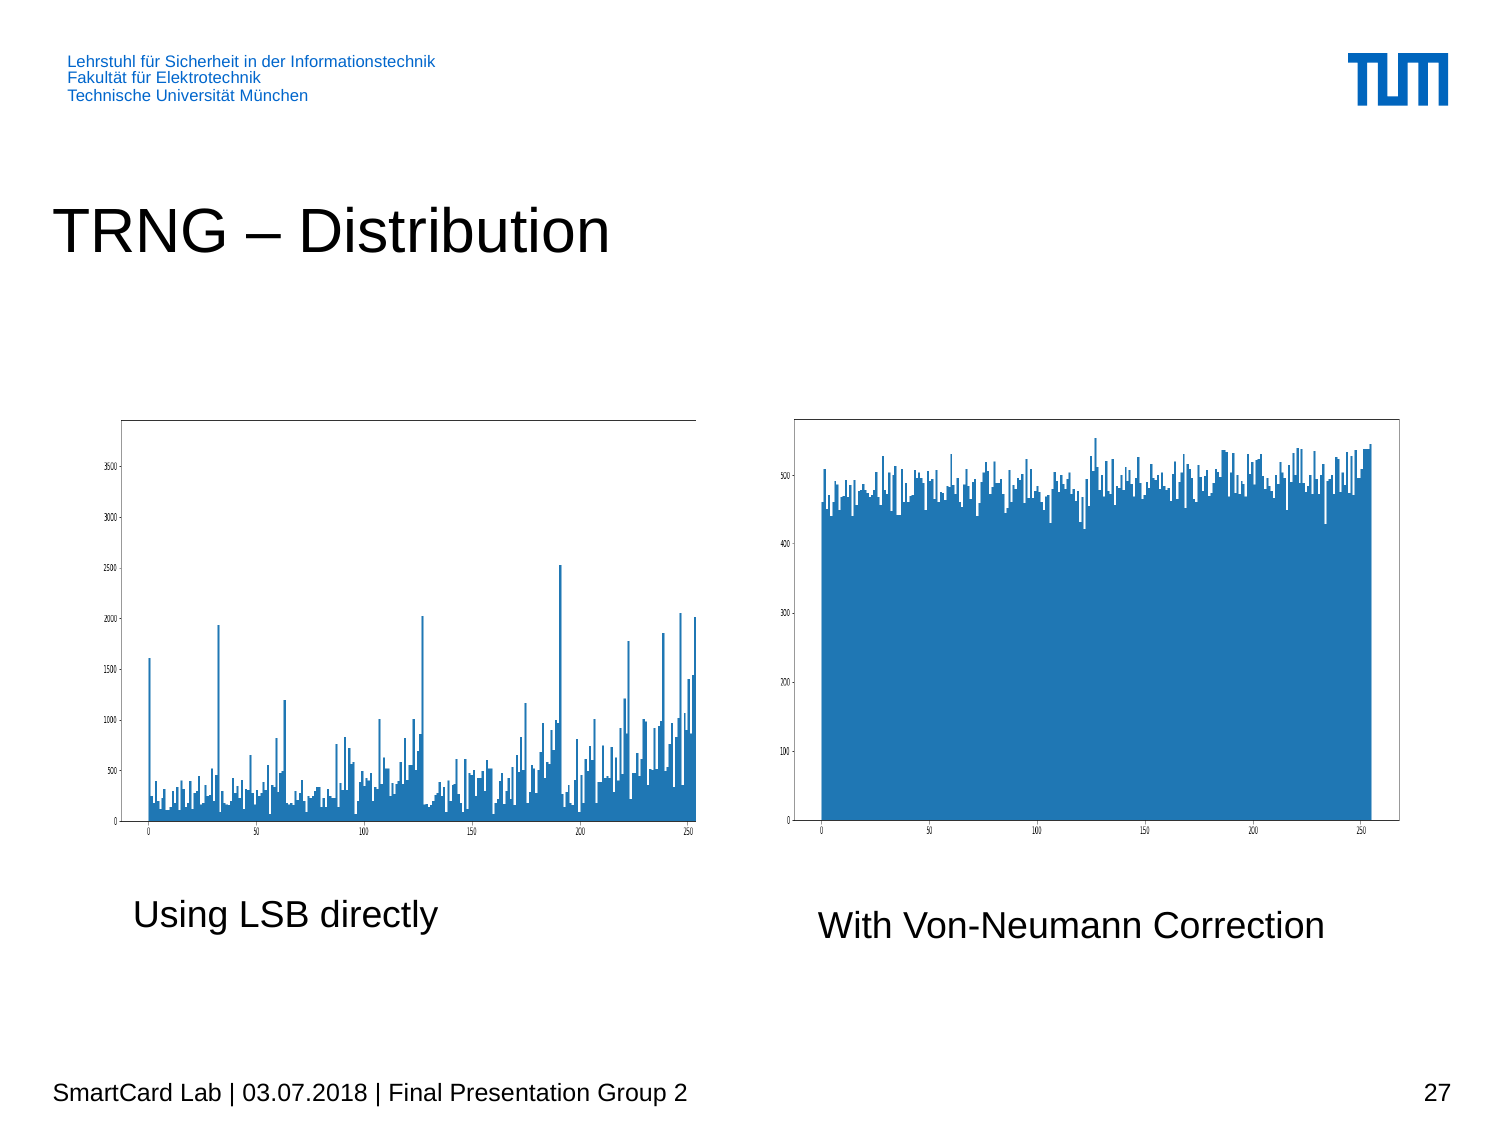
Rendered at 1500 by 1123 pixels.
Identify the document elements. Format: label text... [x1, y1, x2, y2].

title TRNG – Distribution [52, 195, 1453, 266]
text_box Using LSB directly [118, 886, 697, 944]
text_box With Von-Neumann Correction [803, 897, 1359, 955]
picture [23, 355, 1477, 887]
